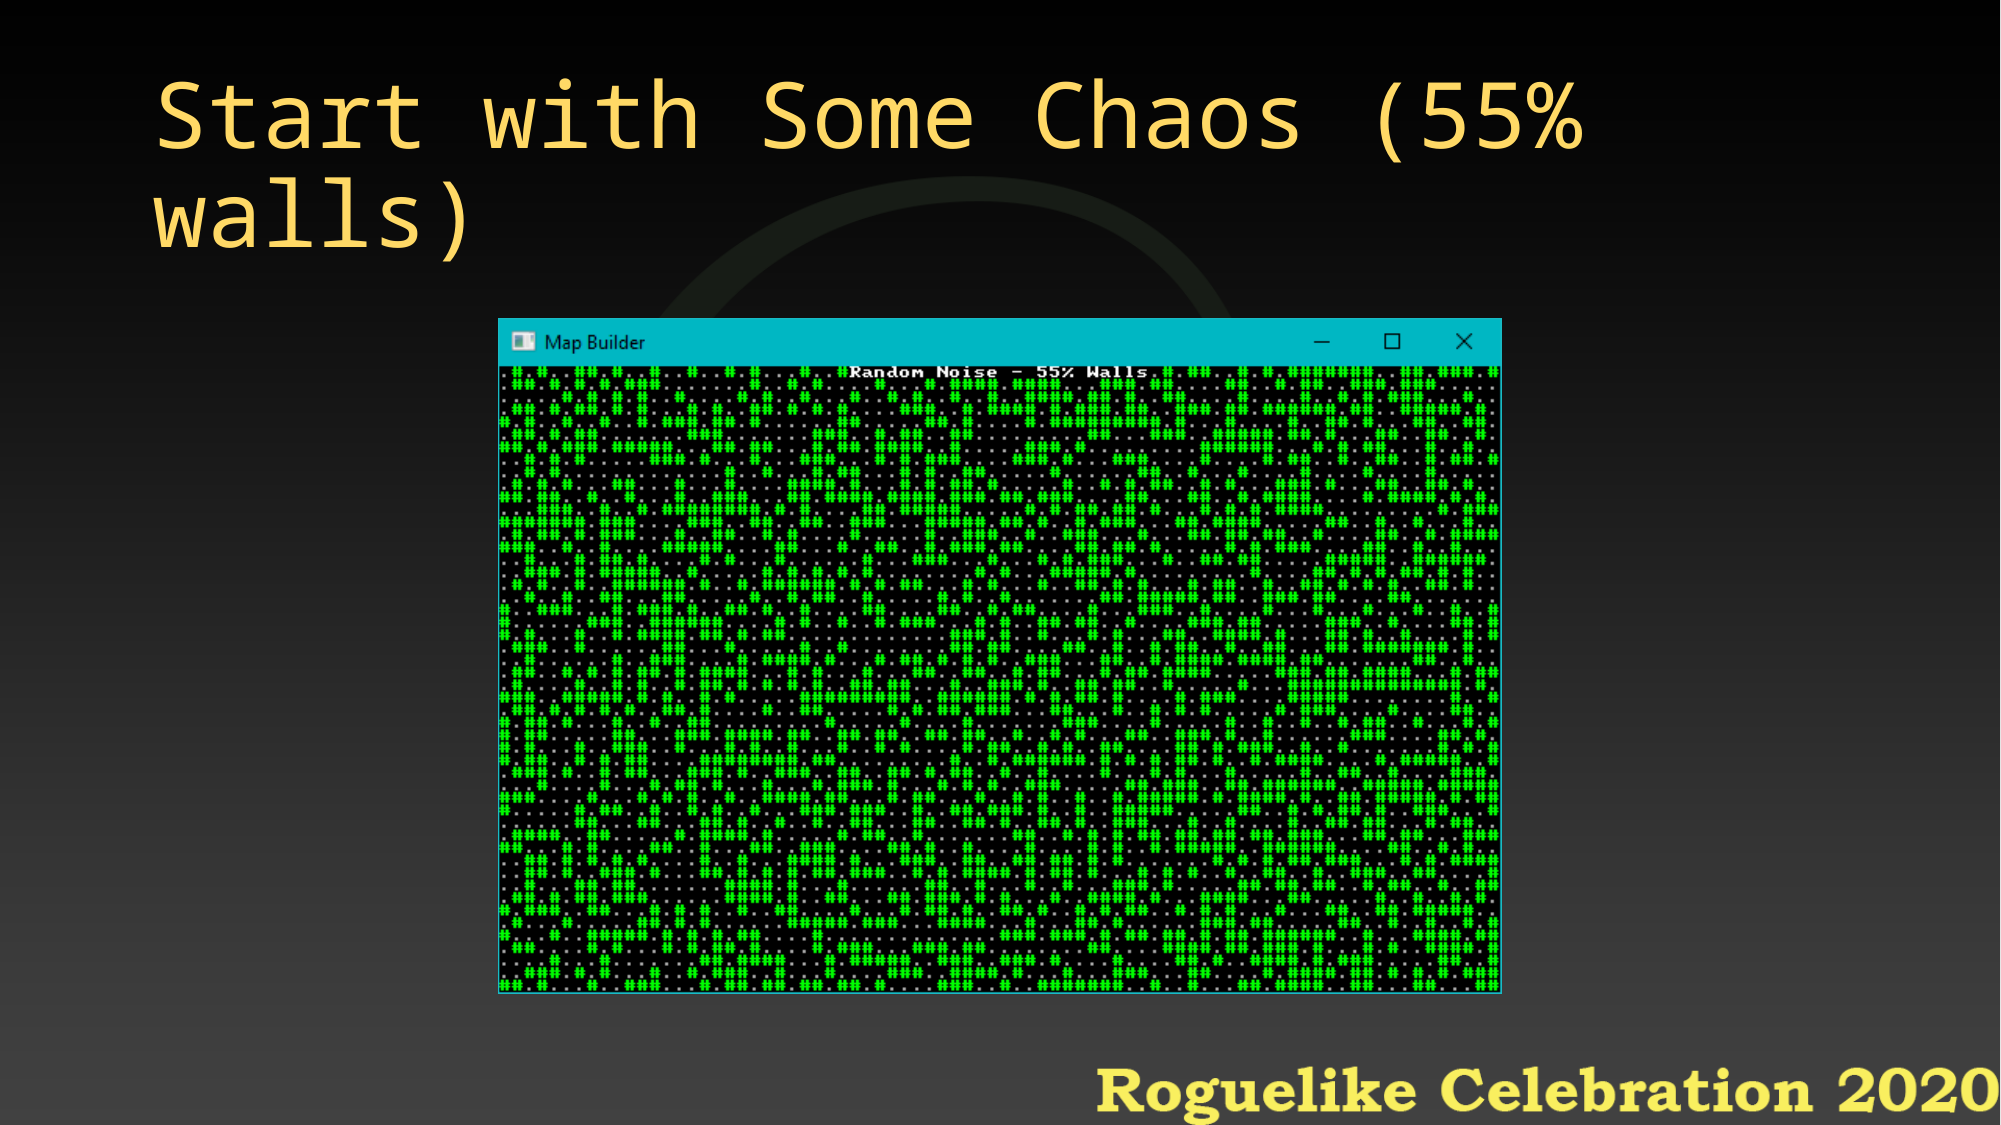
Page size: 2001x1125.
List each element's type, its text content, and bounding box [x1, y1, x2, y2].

title Start with Some Chaos (55% walls) [137, 59, 1863, 278]
picture [0, 0, 2001, 1125]
